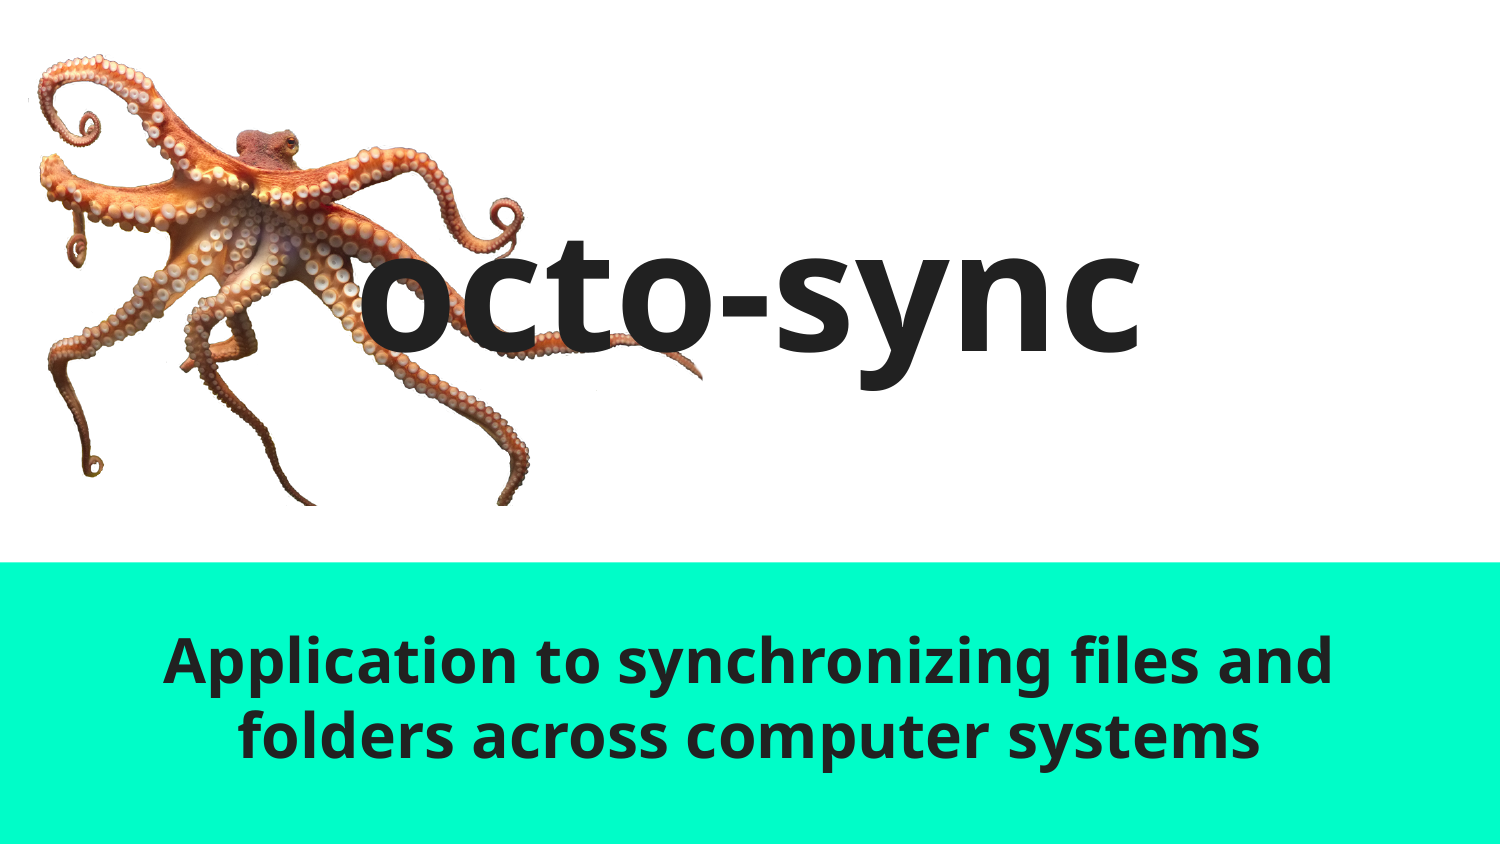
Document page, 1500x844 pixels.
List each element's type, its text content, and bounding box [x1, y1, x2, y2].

title octo-sync [51, 64, 1449, 506]
picture [28, 50, 837, 506]
subtitle Application to synchronizing files and folders across computer systems [51, 638, 1449, 755]
